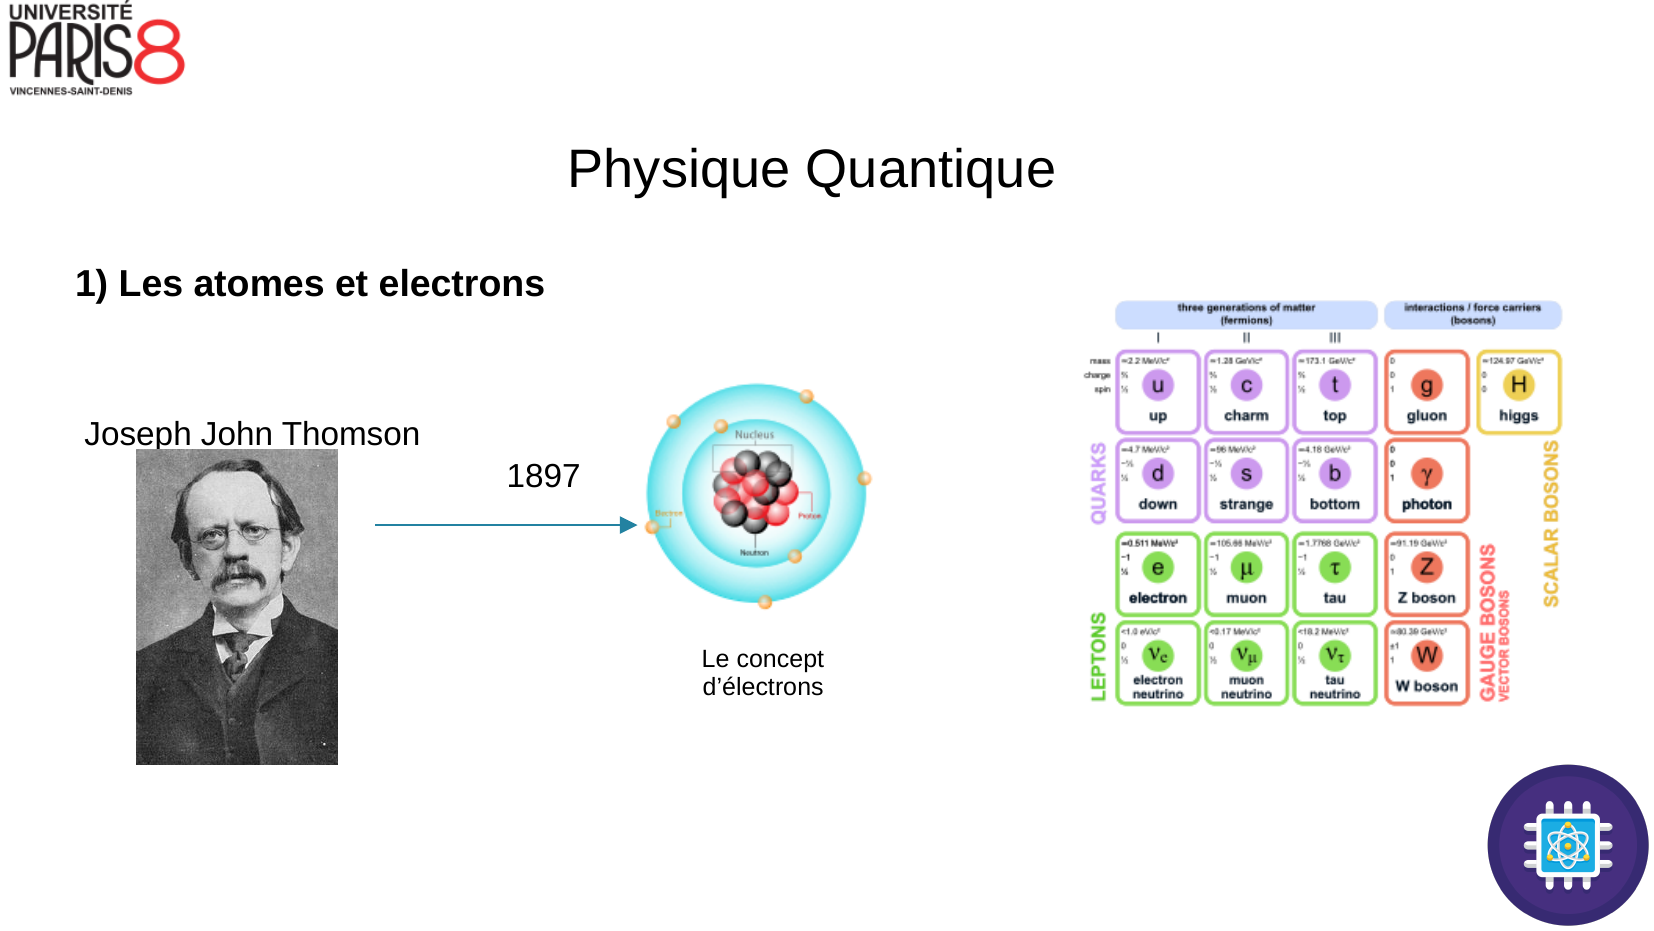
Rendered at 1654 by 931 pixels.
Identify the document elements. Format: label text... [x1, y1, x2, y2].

picture [637, 374, 890, 614]
picture [1067, 300, 1569, 719]
picture [1482, 759, 1654, 931]
picture [136, 449, 338, 765]
picture [0, 0, 192, 100]
subtitle 1) Les atomes et electrons Joseph John Thomson [75, 262, 1564, 802]
title Physique Quantique [86, 112, 1538, 226]
text_box Le concept d’électrons [675, 637, 852, 709]
text_box 1897 [487, 450, 601, 502]
